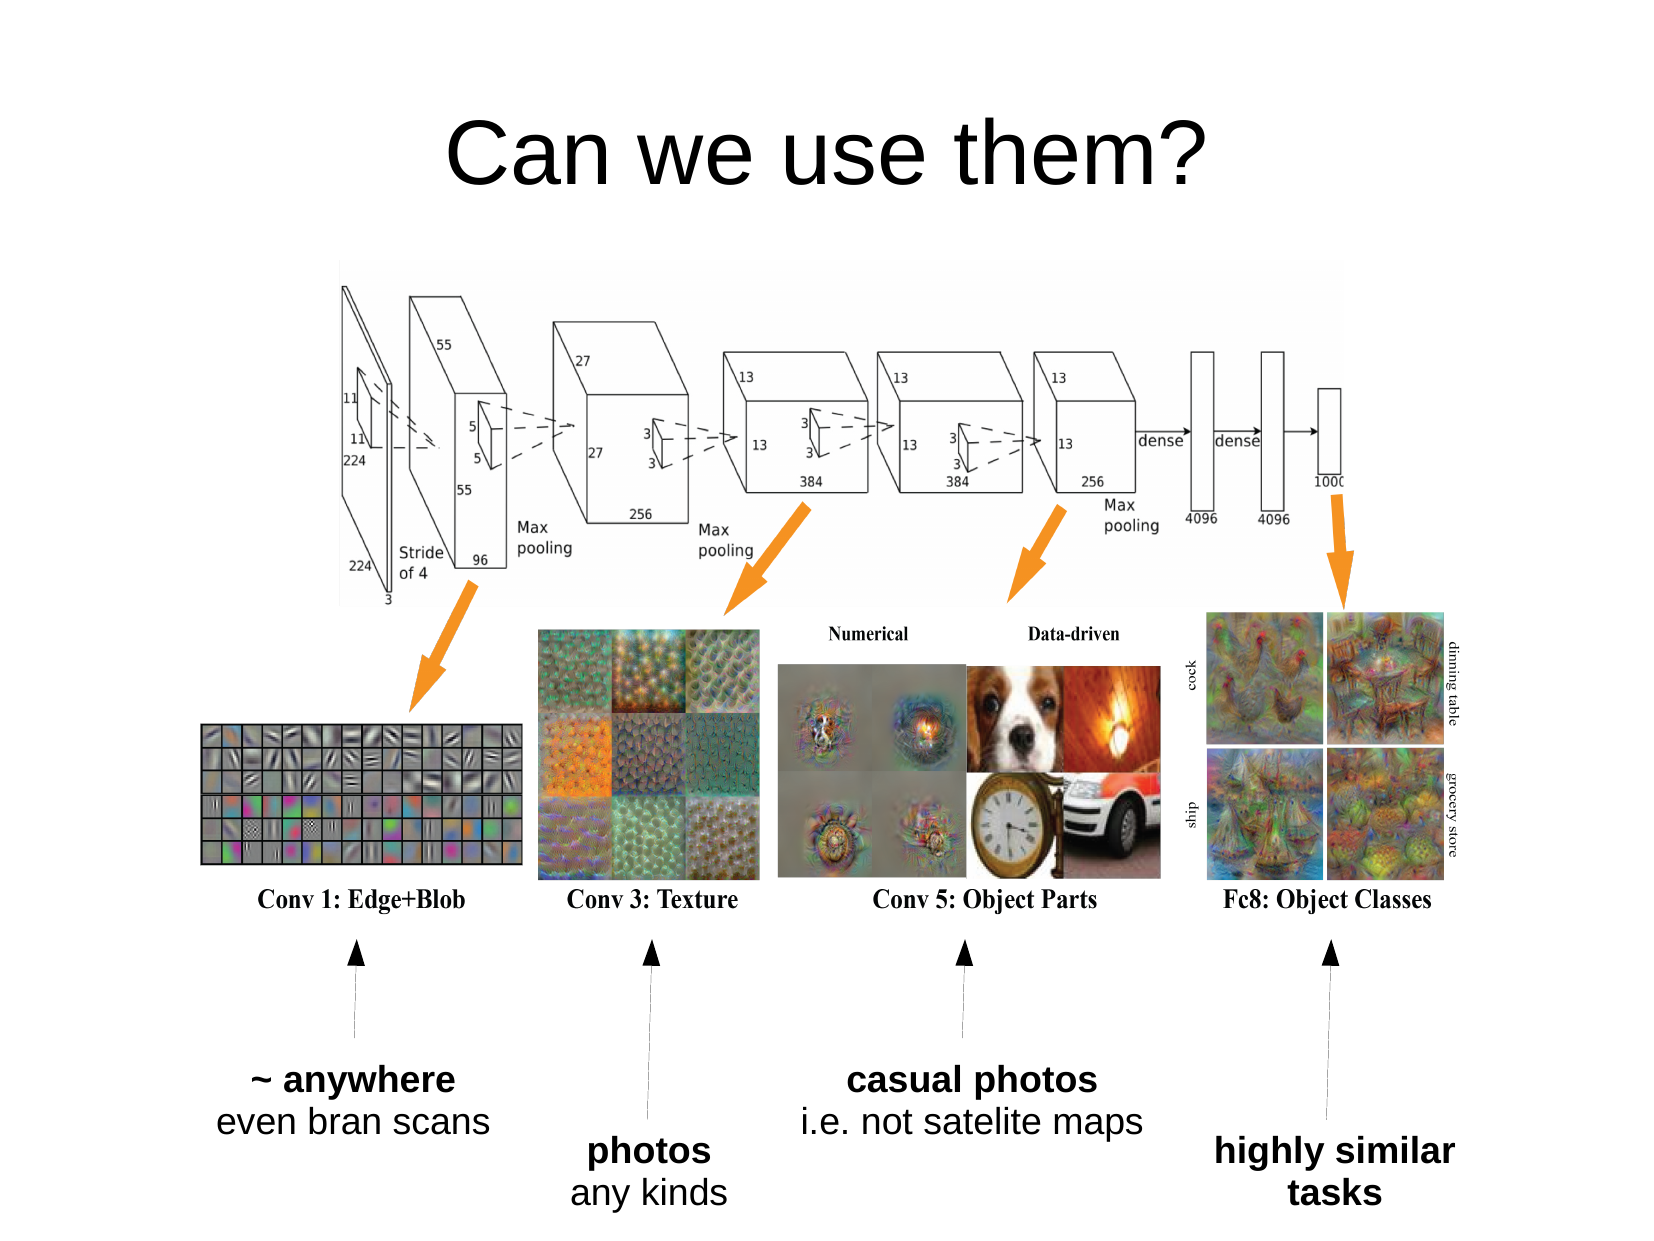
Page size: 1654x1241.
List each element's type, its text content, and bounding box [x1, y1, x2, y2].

title Can we use them? [82, 49, 1571, 257]
text_box casual photos i.e. not satelite maps [785, 1051, 1160, 1150]
text_box ~ anywhere even bran scans [201, 1051, 506, 1150]
text_box photos any kinds [555, 1121, 744, 1221]
picture [200, 260, 1461, 918]
text_box highly similar tasks [1199, 1121, 1471, 1221]
